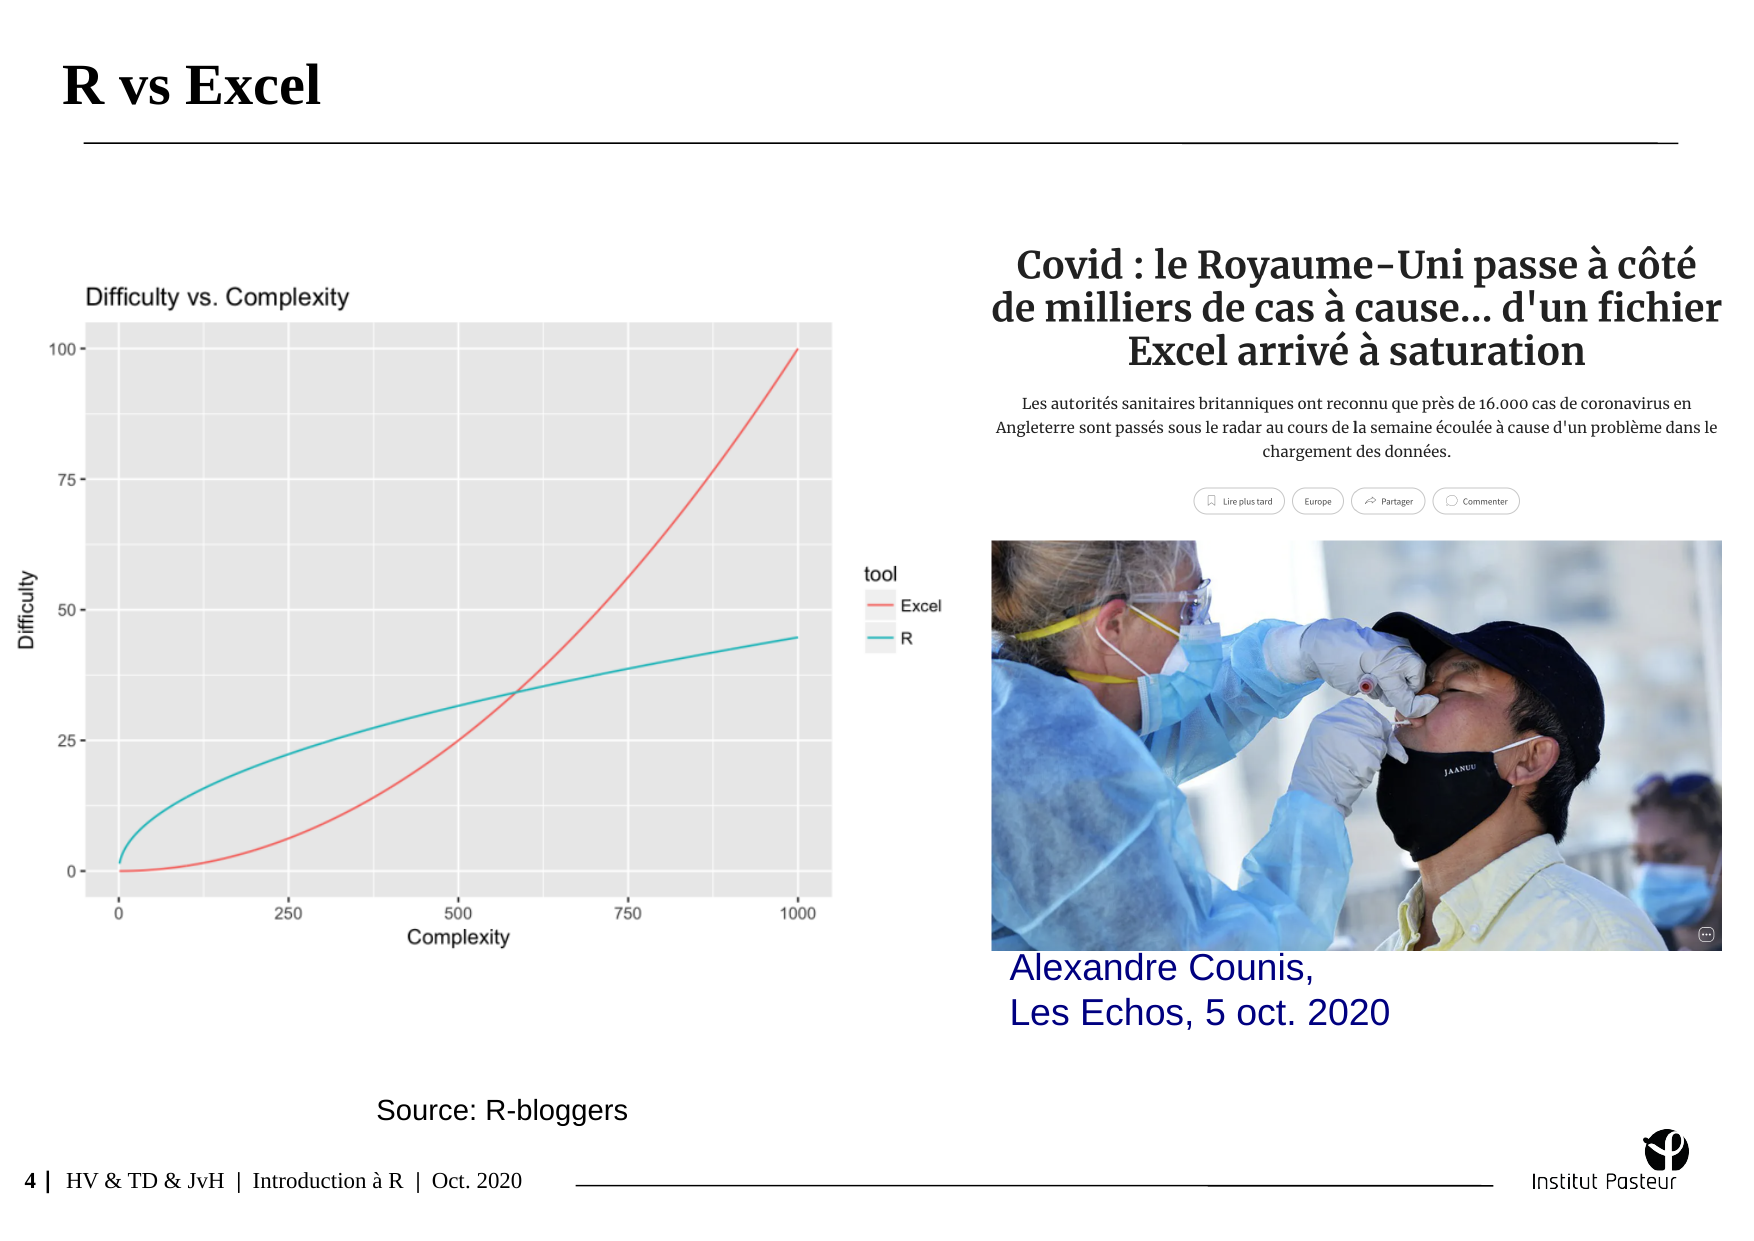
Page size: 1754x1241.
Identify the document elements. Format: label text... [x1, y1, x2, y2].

text_box R vs Excel [62, 2, 1692, 160]
picture [8, 277, 963, 959]
text_box Alexandre Counis, Les Echos, 5 oct. 2020 [994, 967, 1721, 1008]
picture [1533, 1129, 1689, 1189]
picture [982, 242, 1729, 959]
text_box Source: R-bloggers [361, 1076, 1393, 1134]
